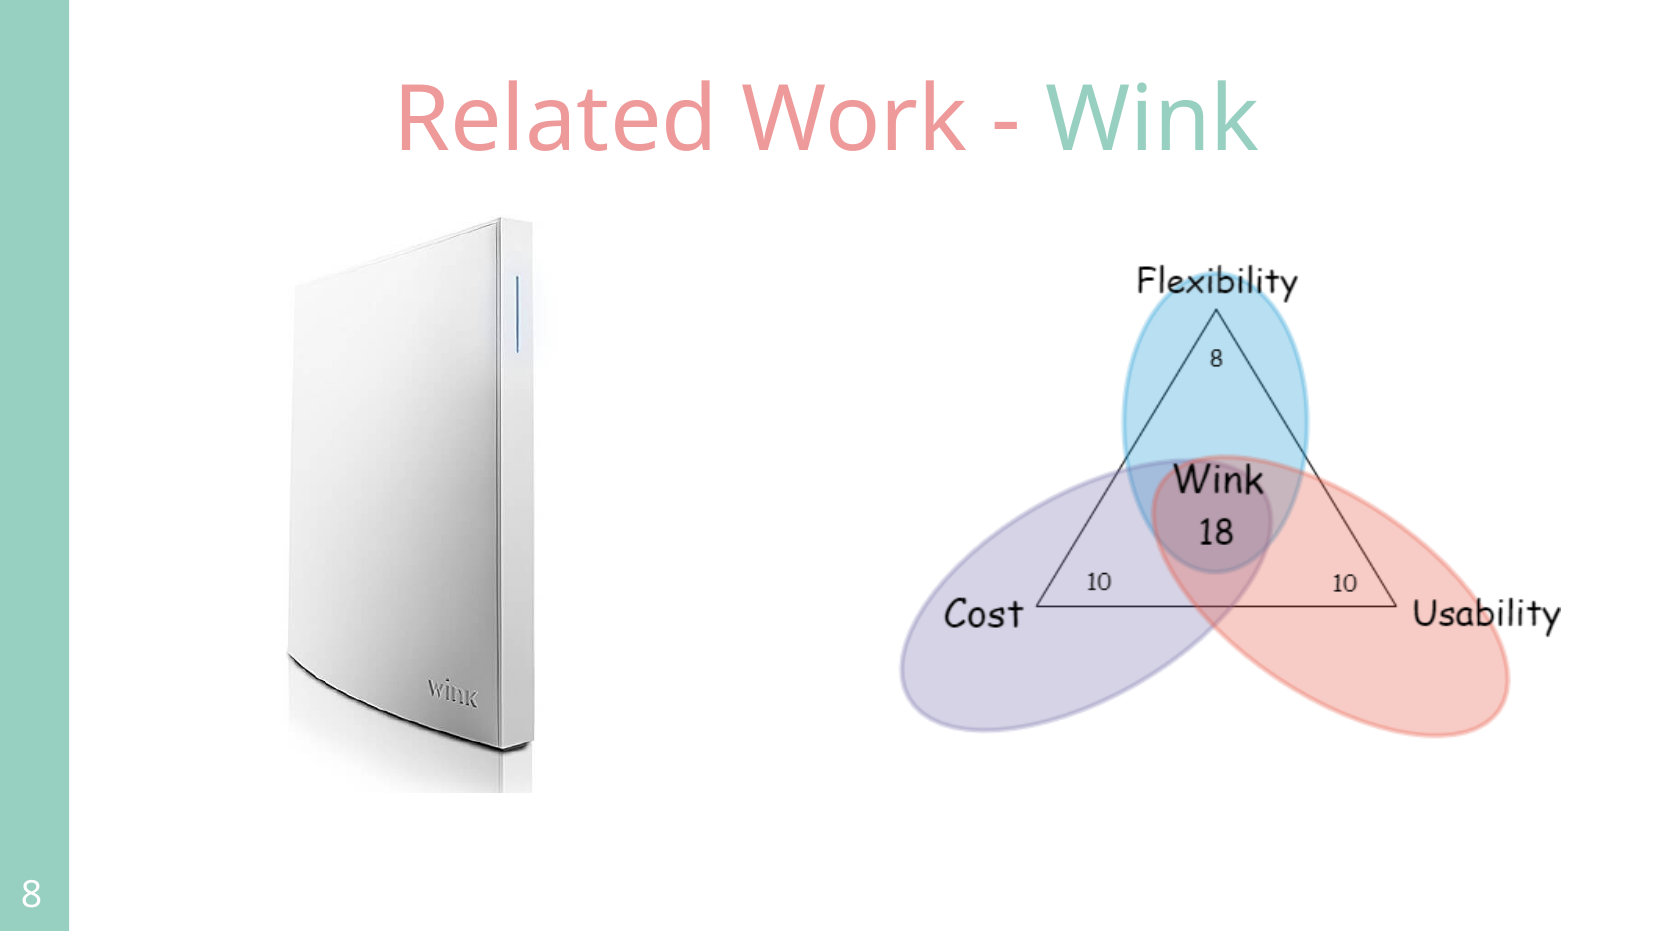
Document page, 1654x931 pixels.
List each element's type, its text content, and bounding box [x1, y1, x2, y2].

picture [855, 259, 1561, 796]
title Related Work - Wink [82, 37, 1571, 193]
text_box [0, 0, 70, 860]
picture [120, 192, 758, 793]
text_box <number> [0, 860, 132, 931]
